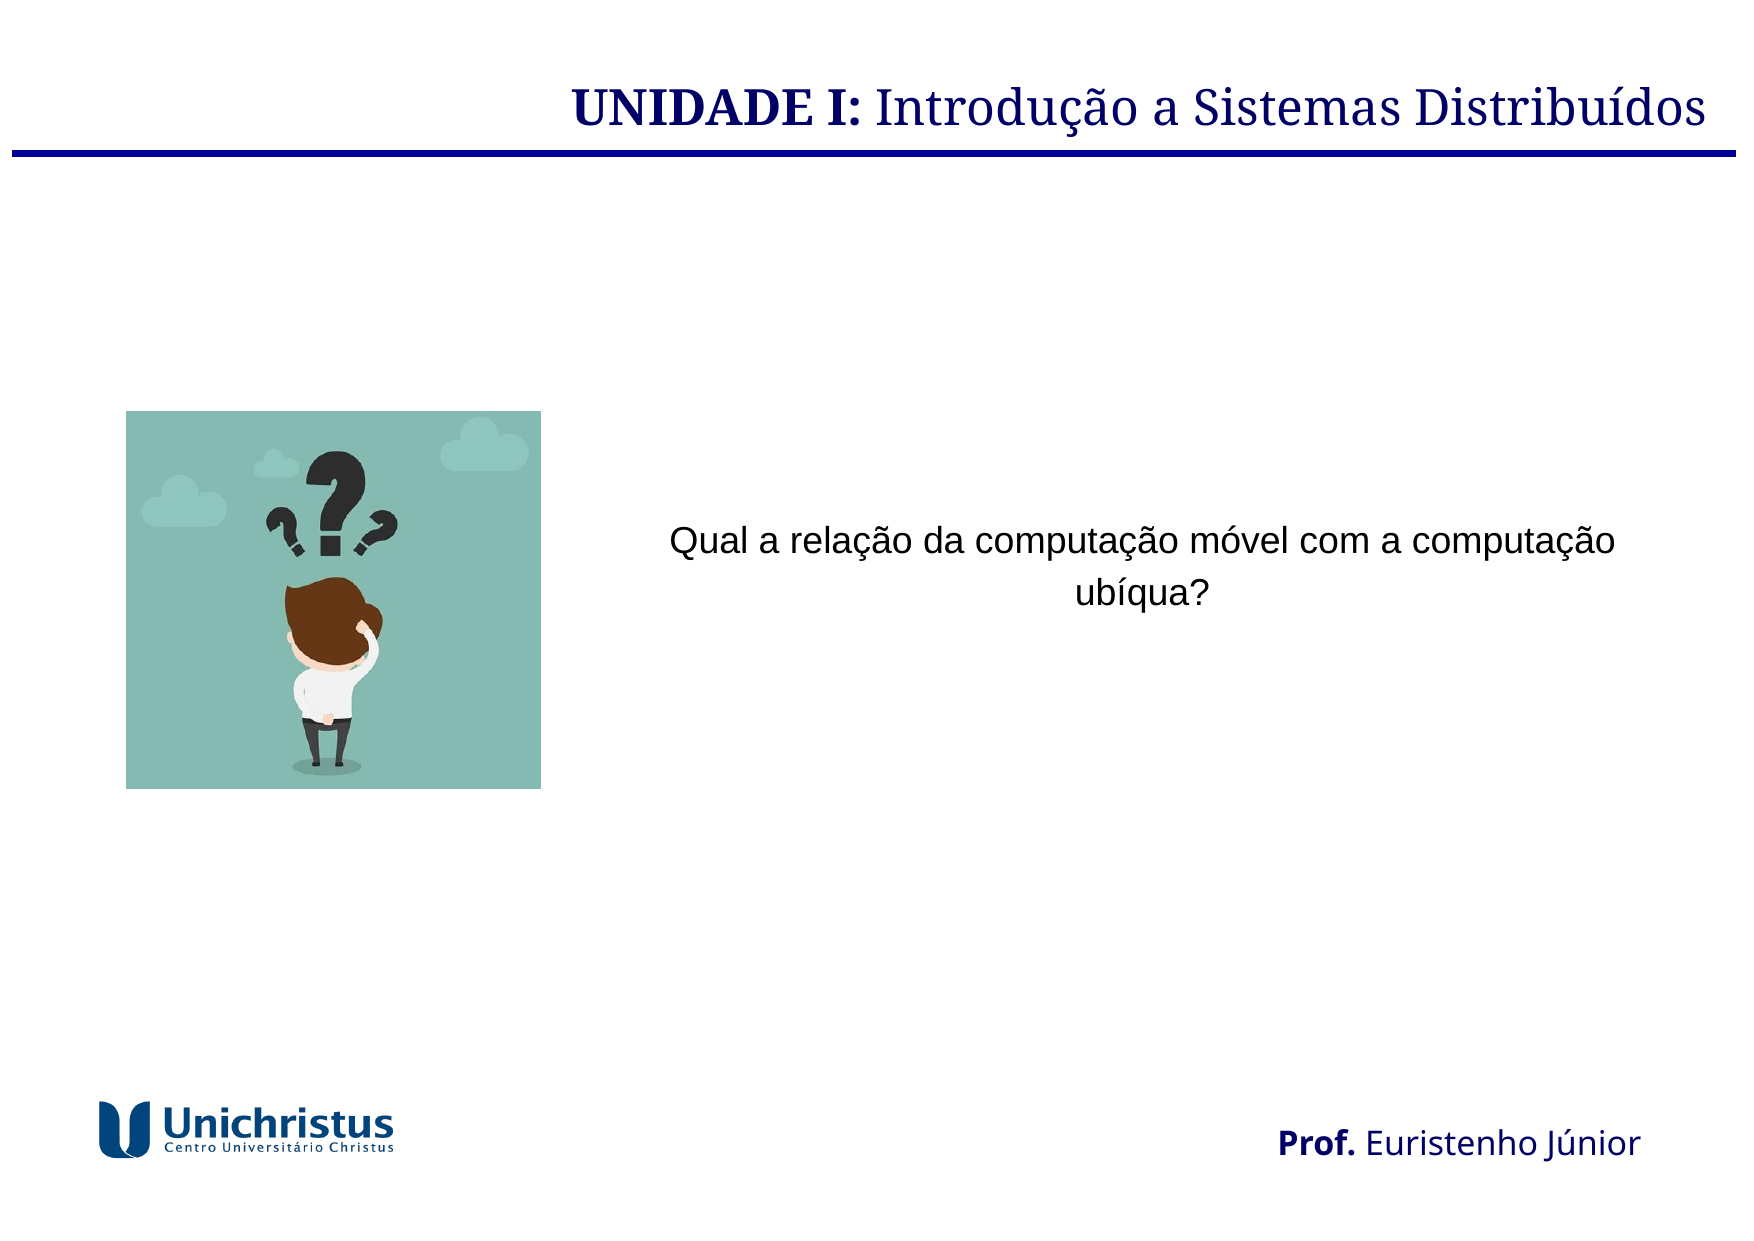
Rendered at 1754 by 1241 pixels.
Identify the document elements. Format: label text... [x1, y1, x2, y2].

text_box UNIDADE I: Introdução a Sistemas Distribuídos [556, 157, 1708, 161]
picture [126, 411, 541, 789]
picture [94, 1098, 398, 1160]
text_box UNIDADE I: Introdução a Sistemas Distribuídos [556, 64, 1708, 150]
text_box Prof. Euristenho Júnior [1262, 1111, 1695, 1167]
text_box Qual a relação da computação móvel com a computação ubíqua? [619, 330, 1666, 928]
